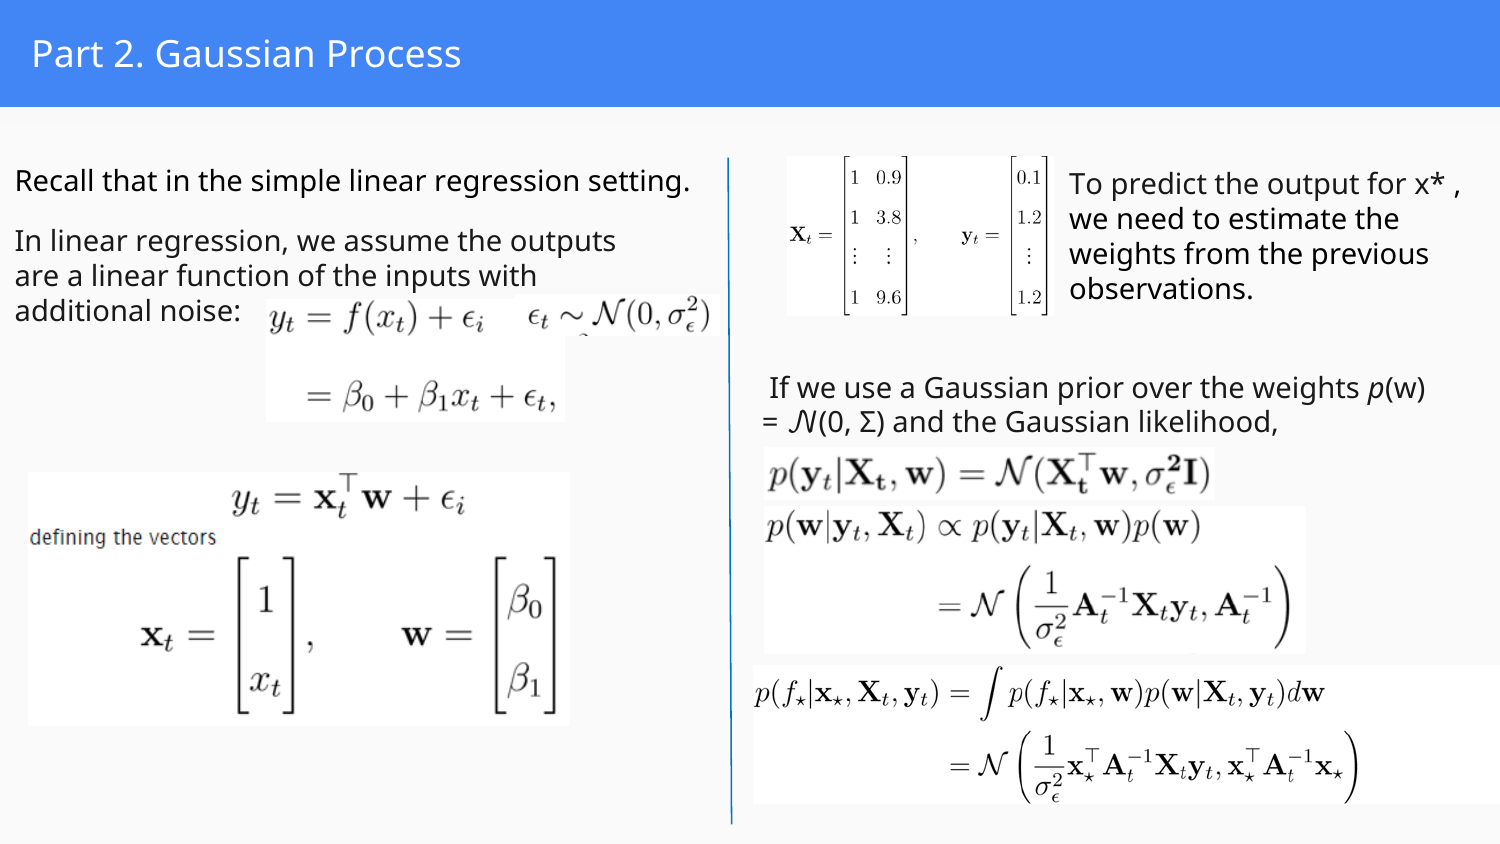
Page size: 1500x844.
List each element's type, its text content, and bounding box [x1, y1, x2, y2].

text_box In linear regression, we assume the outputs are a linear function of the inputs with additional noise: [0, 214, 671, 301]
picture [787, 157, 1054, 316]
picture [764, 447, 1215, 500]
picture [266, 294, 720, 422]
text_box Recall that in the simple linear regression setting. [0, 154, 795, 205]
picture [764, 506, 1306, 654]
picture [753, 665, 1500, 804]
text_box If we use a Gaussian prior over the weights p(w) = 𝒩(0, Σ) and the Gaussian likelihood, [746, 361, 1485, 448]
picture [28, 472, 570, 726]
title Part 2. Gaussian Process [16, 2, 1465, 102]
text_box To predict the output for x* , we need to estimate the weights from the previous observations. [1054, 157, 1500, 279]
